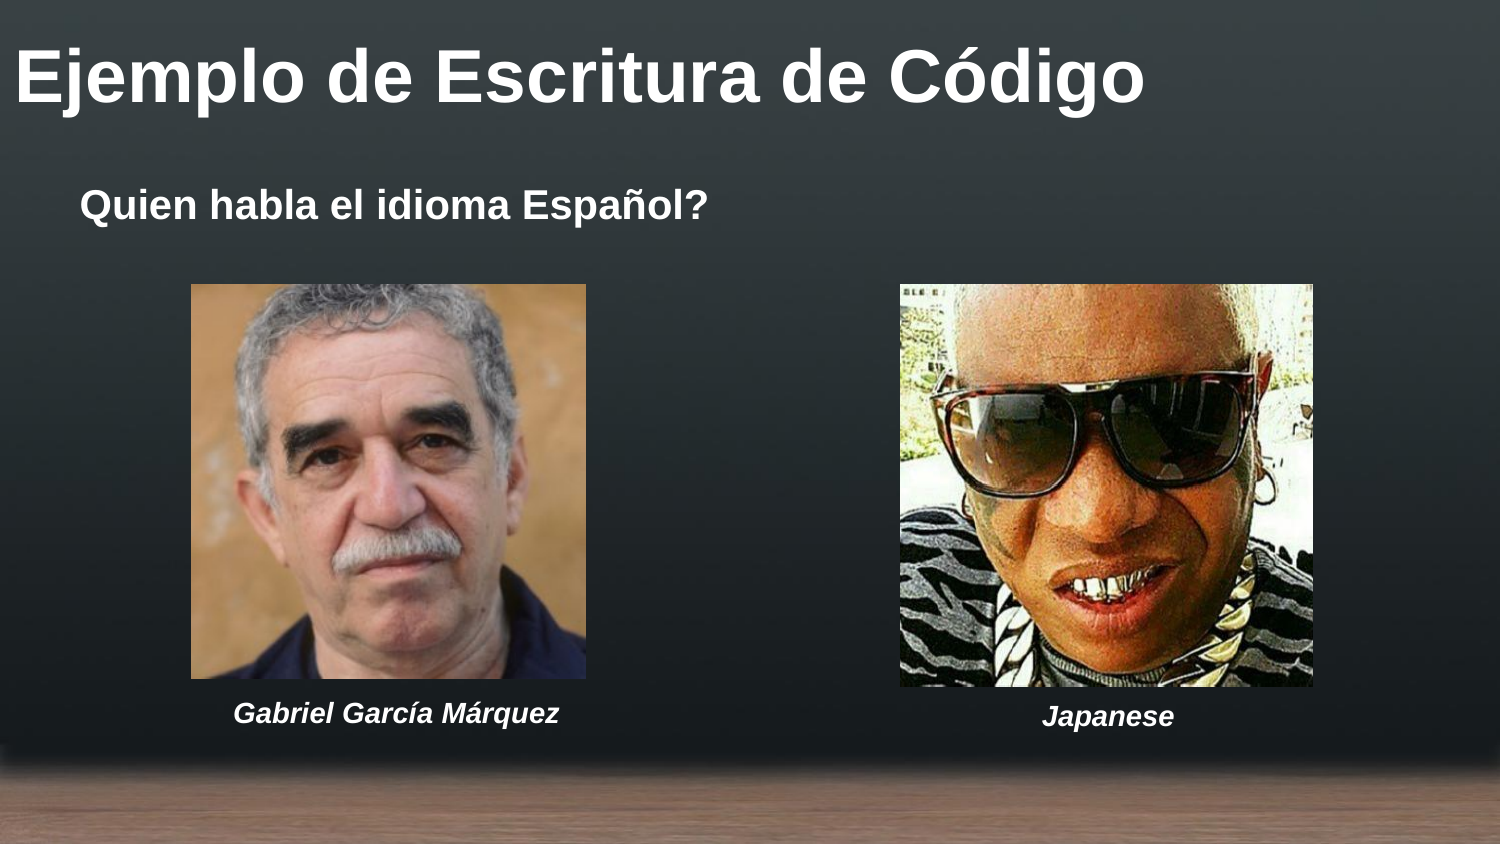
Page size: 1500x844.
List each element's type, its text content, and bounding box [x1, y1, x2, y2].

list Japanese [861, 690, 1306, 754]
title Ejemplo de Escritura de Código [0, 0, 1500, 146]
list Gabriel García Márquez [150, 686, 594, 751]
list Quien habla el idioma Español? [64, 165, 1459, 241]
picture [0, 146, 1500, 844]
